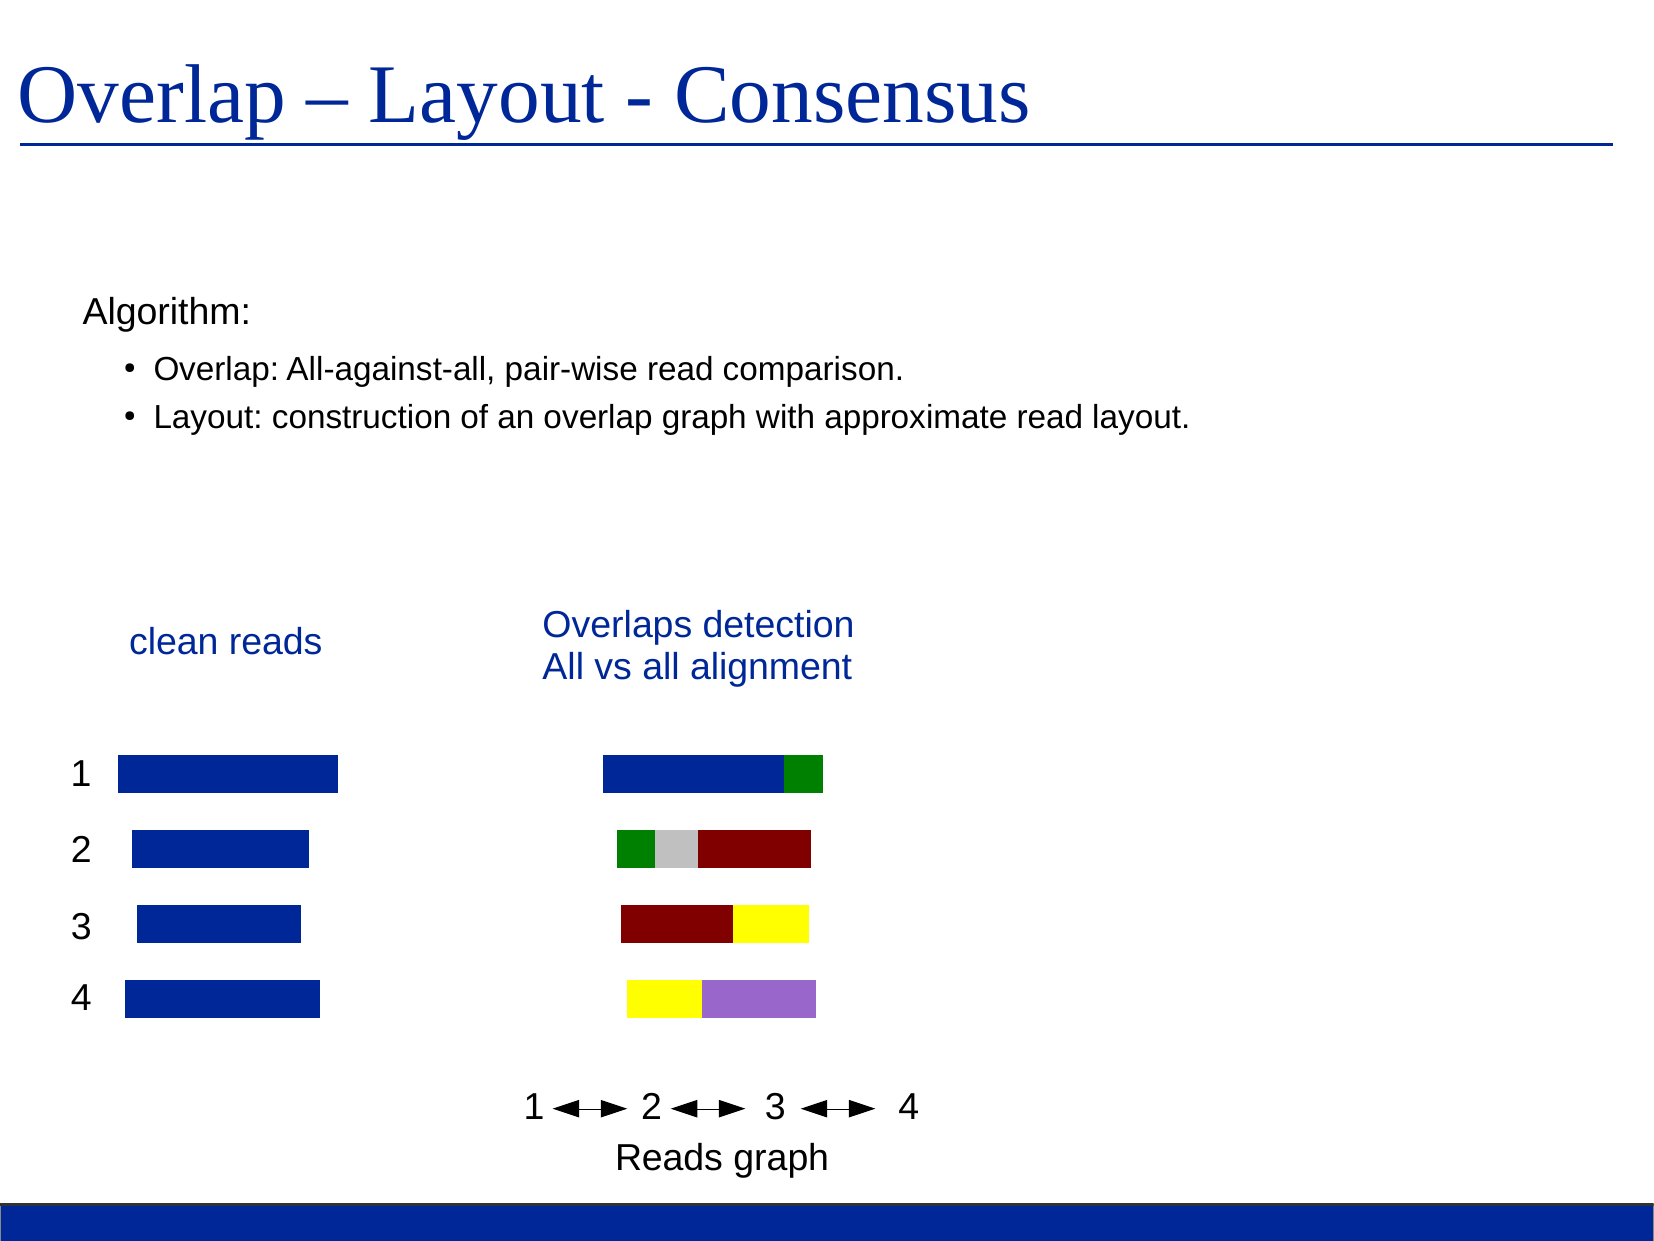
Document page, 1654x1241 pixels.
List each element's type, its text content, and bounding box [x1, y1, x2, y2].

text_box [617, 830, 811, 868]
text_box [603, 755, 823, 793]
text_box [125, 980, 320, 1018]
list Algorithm: Overlap: All-against-all, pair-wise read comparison. Layout: construction of an overlap graph with approximate read layout. [82, 290, 1571, 1109]
text_box 3 [56, 898, 107, 956]
text_box [137, 905, 301, 943]
text_box Reads graph [600, 1128, 853, 1186]
text_box [118, 755, 338, 793]
text_box Overlaps detection All vs all alignment [527, 595, 873, 695]
text_box 1 [55, 744, 107, 802]
text_box 3 [750, 1077, 801, 1128]
text_box 2 [55, 821, 107, 879]
text_box [132, 830, 309, 868]
text_box [627, 980, 816, 1018]
text_box 2 [626, 1077, 677, 1128]
text_box [621, 905, 809, 943]
text_box 4 [56, 969, 107, 1027]
text_box clean reads [114, 613, 338, 671]
title Overlap – Layout - Consensus [17, 0, 1589, 198]
text_box 1 [508, 1078, 560, 1135]
text_box 4 [883, 1078, 934, 1136]
